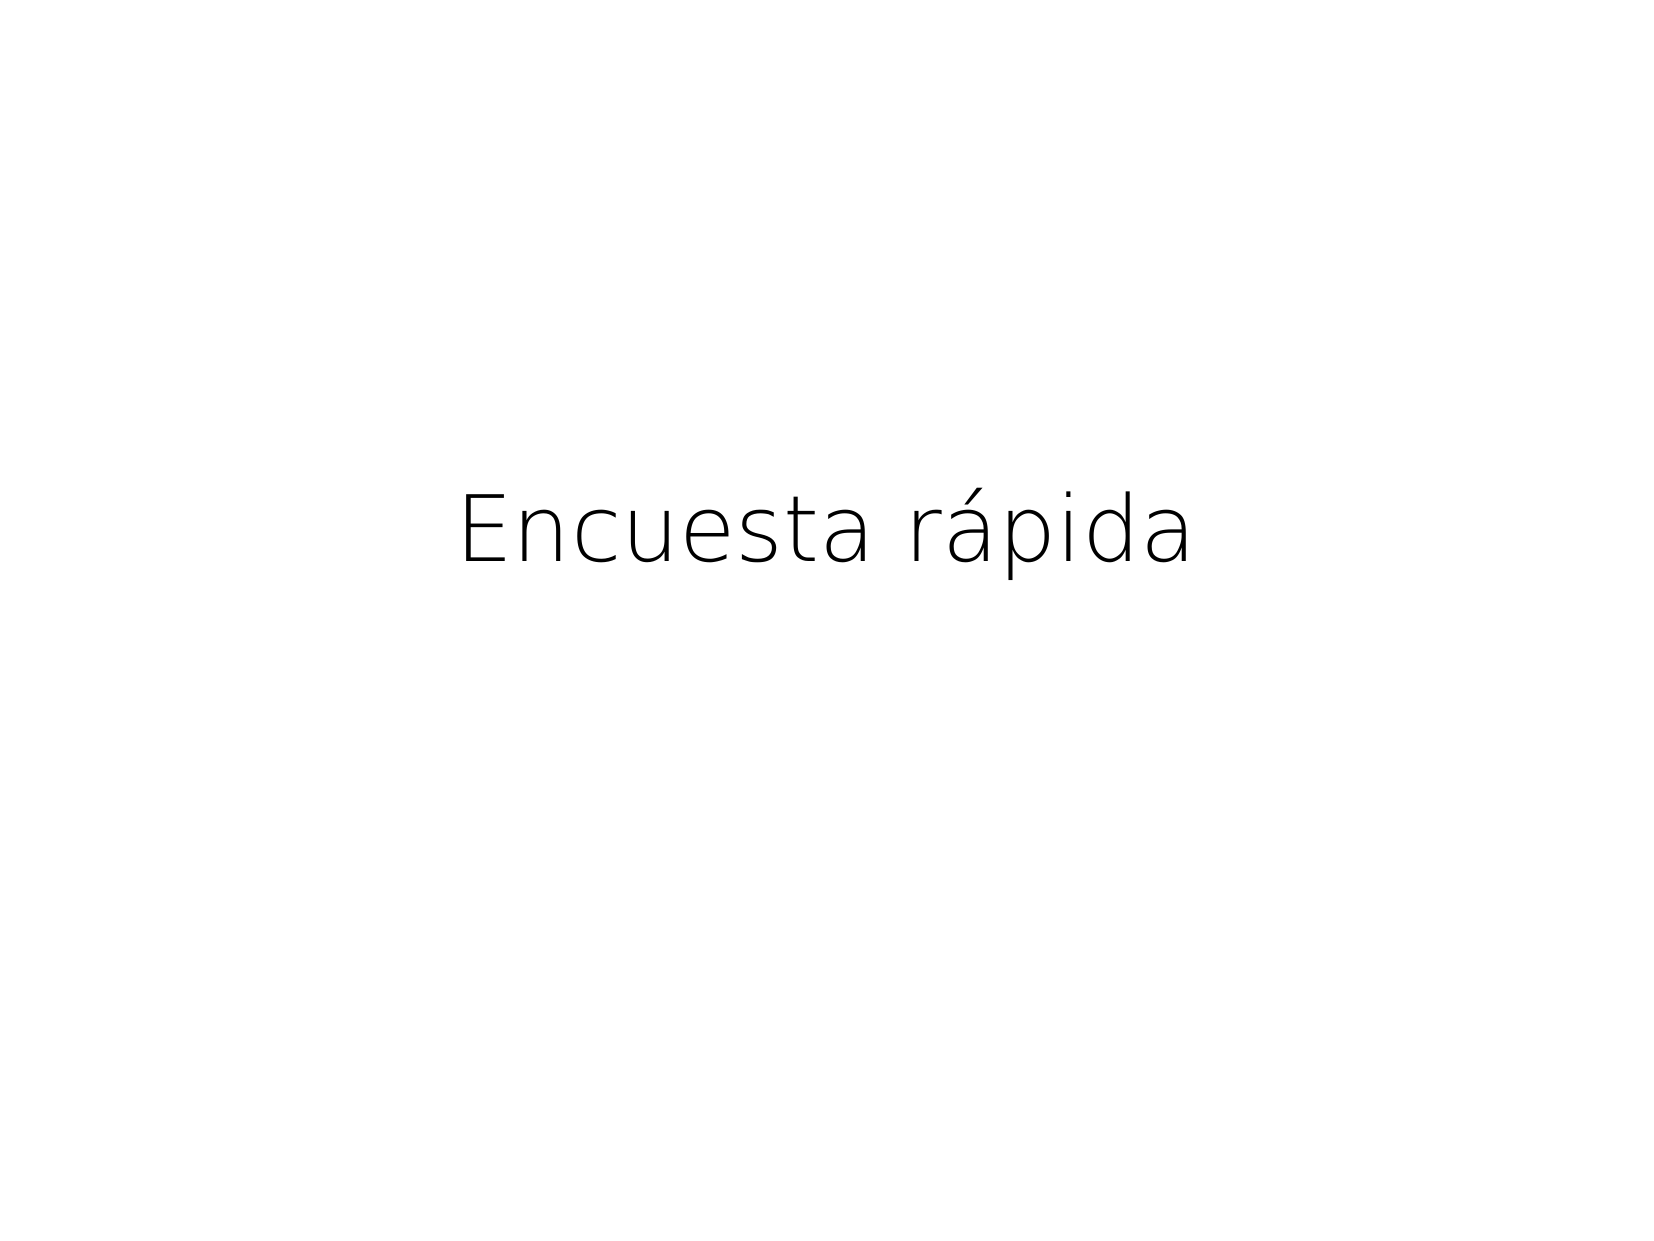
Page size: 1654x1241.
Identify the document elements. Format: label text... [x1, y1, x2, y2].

subtitle Encuesta rápida [82, 49, 1571, 1010]
